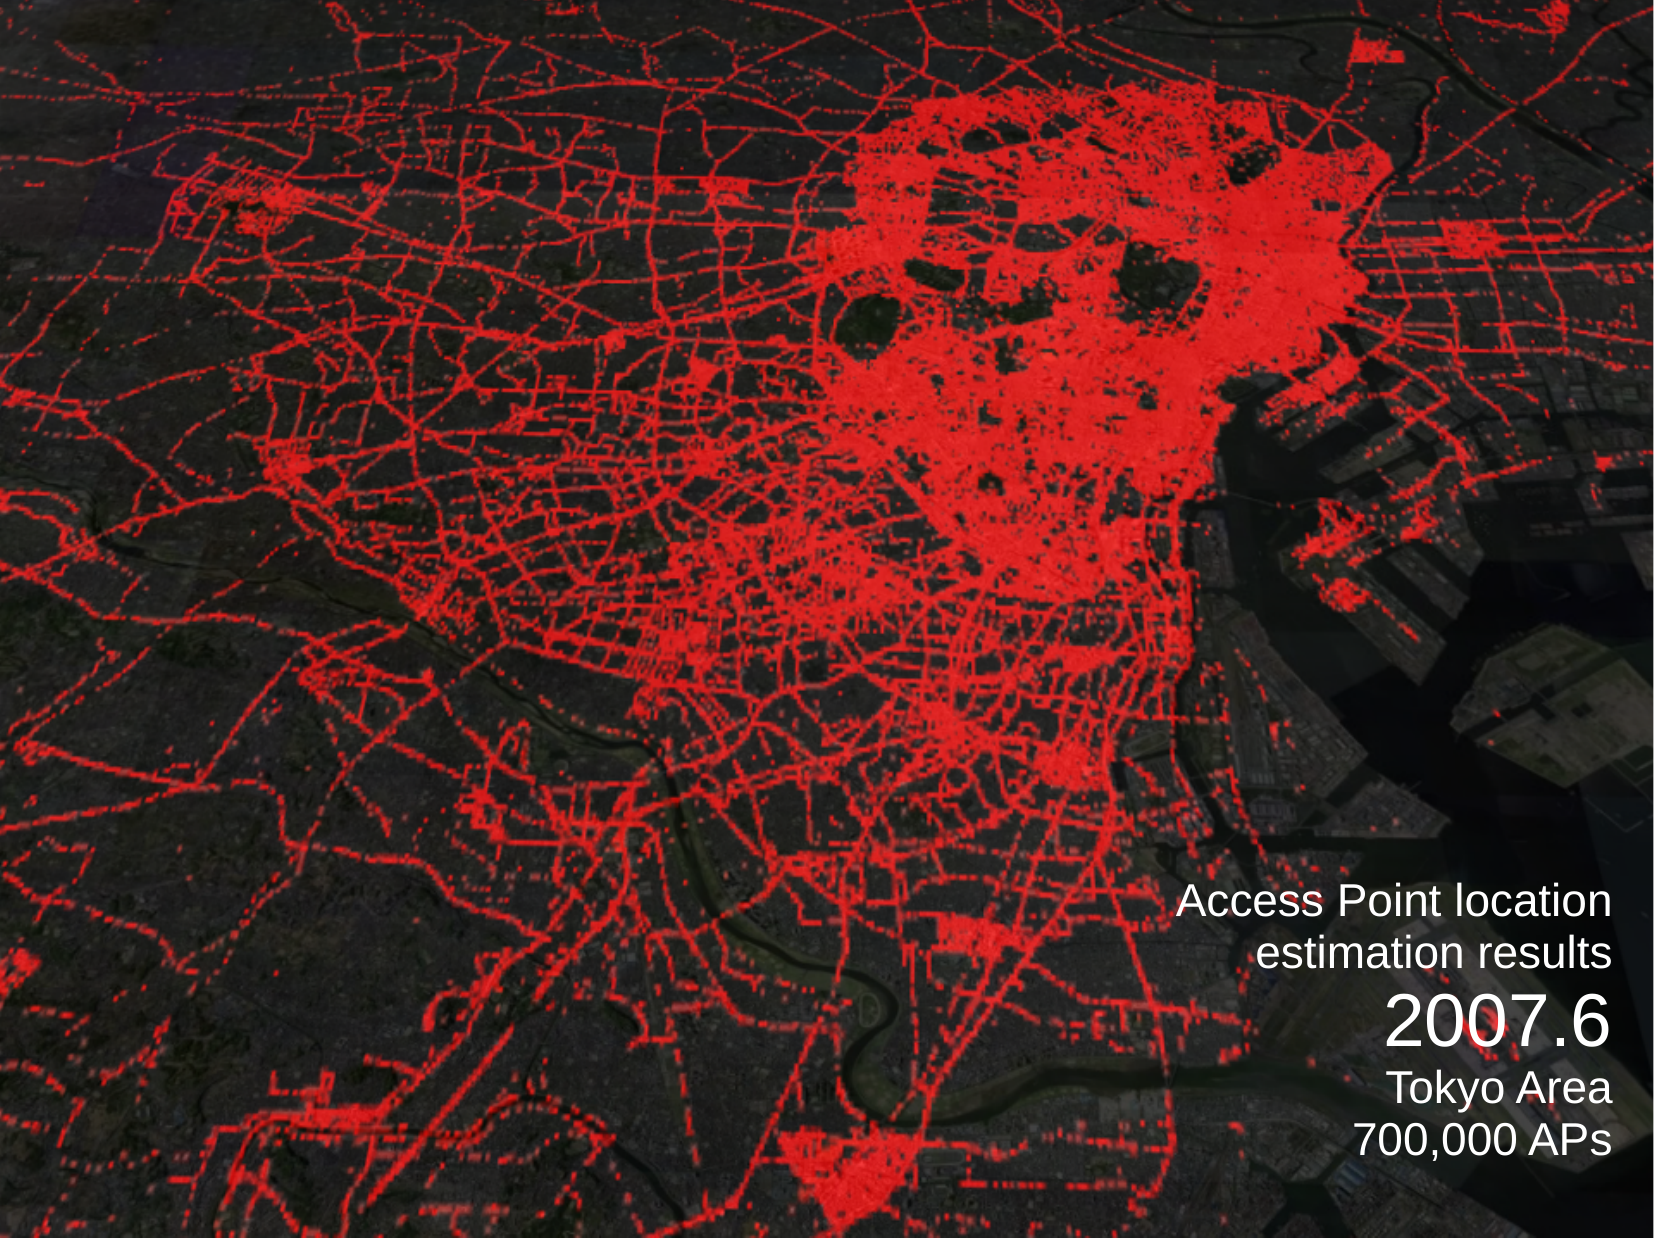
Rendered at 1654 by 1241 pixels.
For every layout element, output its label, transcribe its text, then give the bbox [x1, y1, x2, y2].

picture [0, 0, 1654, 1238]
text_box Access Point location estimation results 2007.6 Tokyo Area 700,000 APs [972, 867, 1628, 1173]
